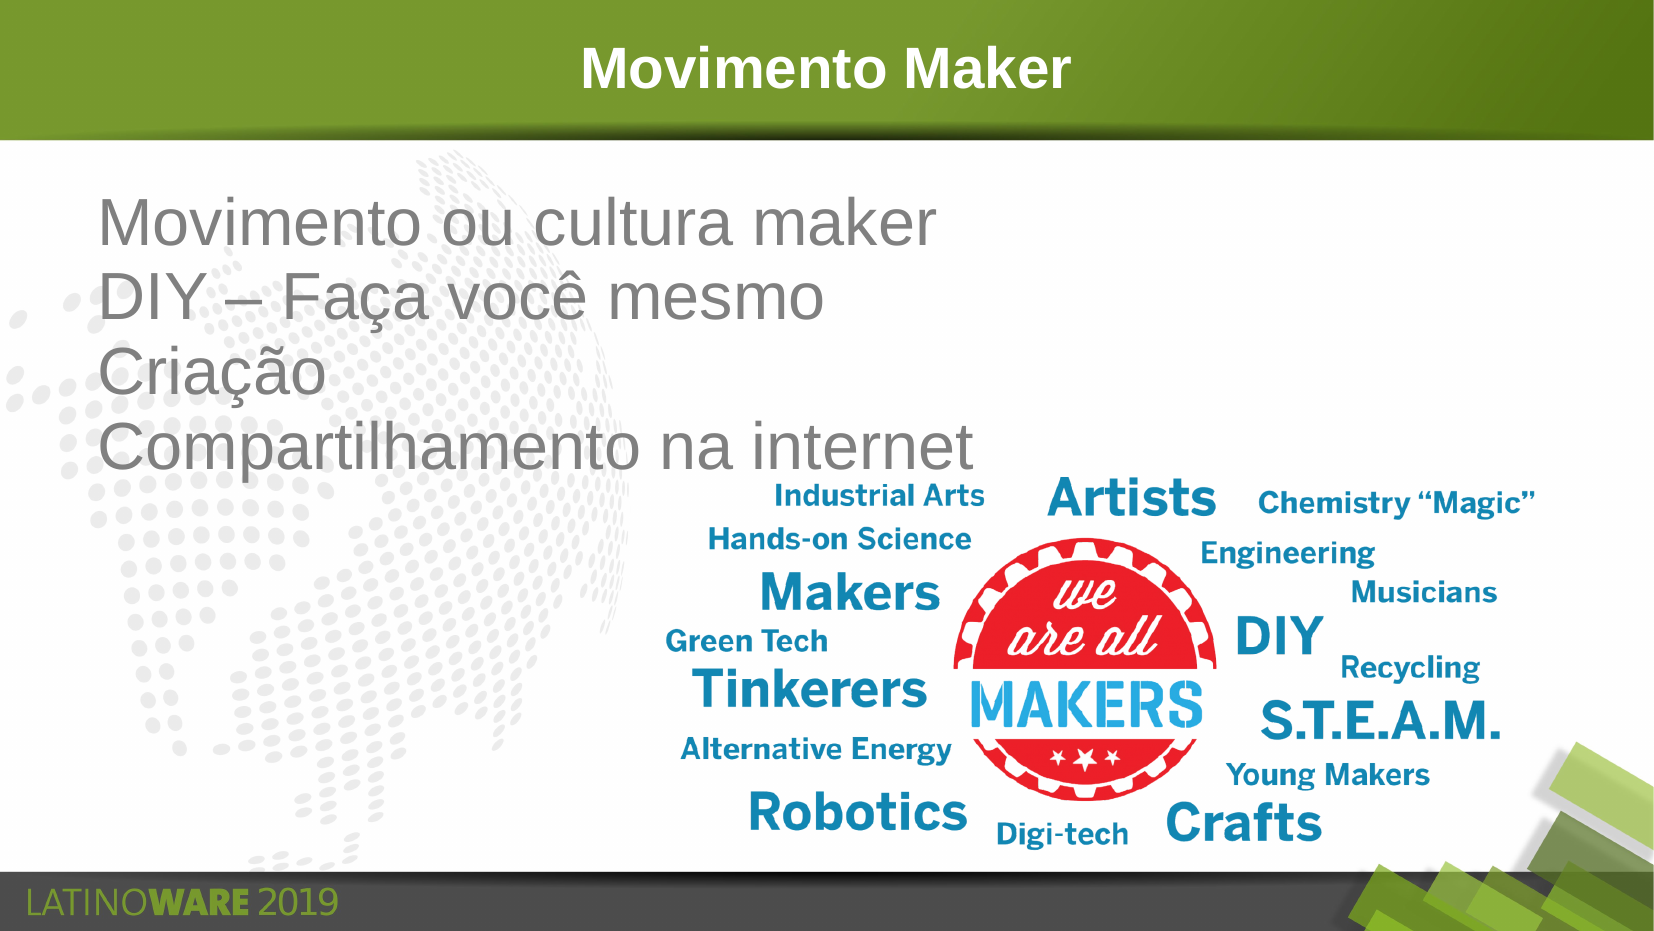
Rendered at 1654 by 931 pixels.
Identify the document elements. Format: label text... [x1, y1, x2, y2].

picture [0, 0, 1654, 931]
text_box Movimento Maker [135, 8, 1518, 129]
text_box Movimento ou cultura maker DIY – Faça você mesmo Criação Compartilhamento na internet [82, 177, 1571, 815]
